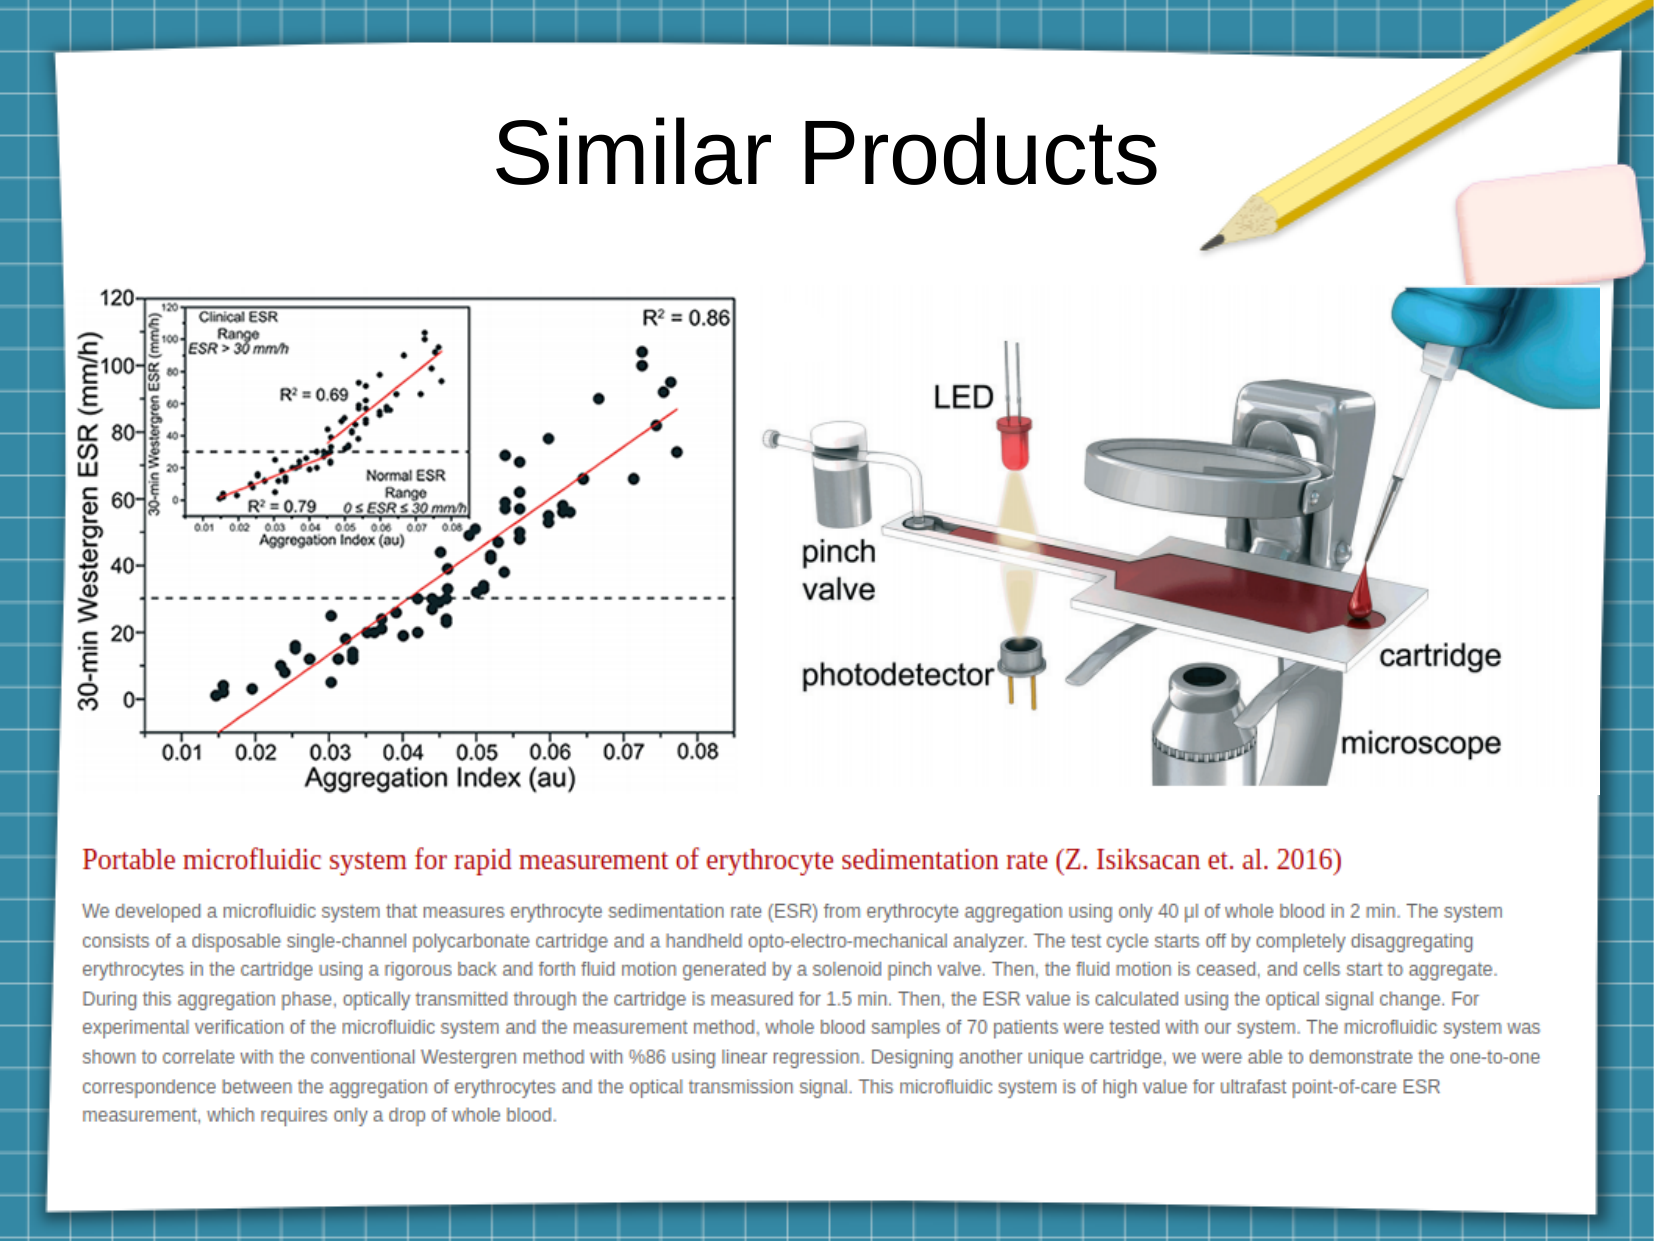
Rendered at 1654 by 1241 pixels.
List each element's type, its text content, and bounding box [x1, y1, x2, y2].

title Similar Products [82, 49, 1571, 257]
picture [0, 0, 1654, 1241]
